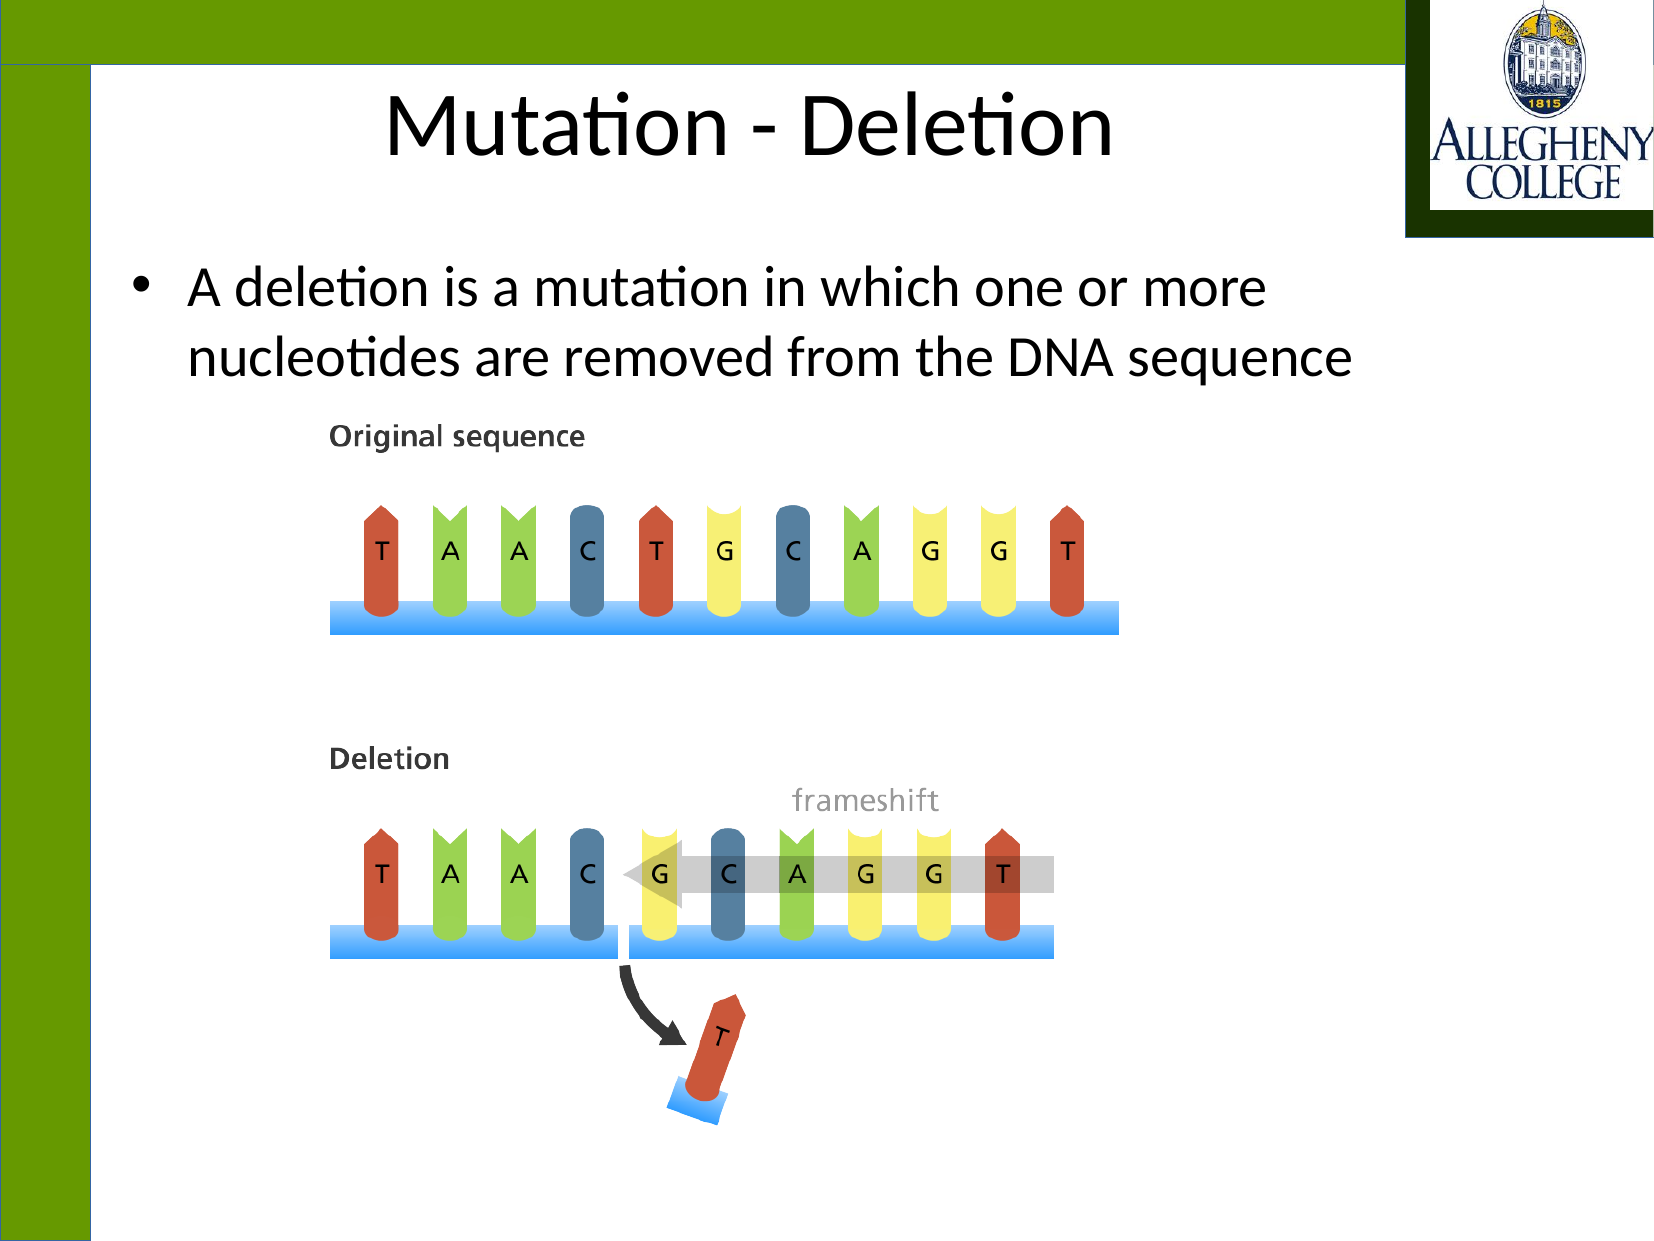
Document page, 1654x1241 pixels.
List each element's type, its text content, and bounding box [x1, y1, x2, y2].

title Mutation - Deletion [91, 65, 1405, 213]
text_box [0, 0, 1654, 1241]
picture [1430, 0, 1654, 210]
list A deletion is a mutation in which one or more nucleotides are removed from the DNA sequence [116, 241, 1467, 984]
picture [198, 385, 1341, 1163]
